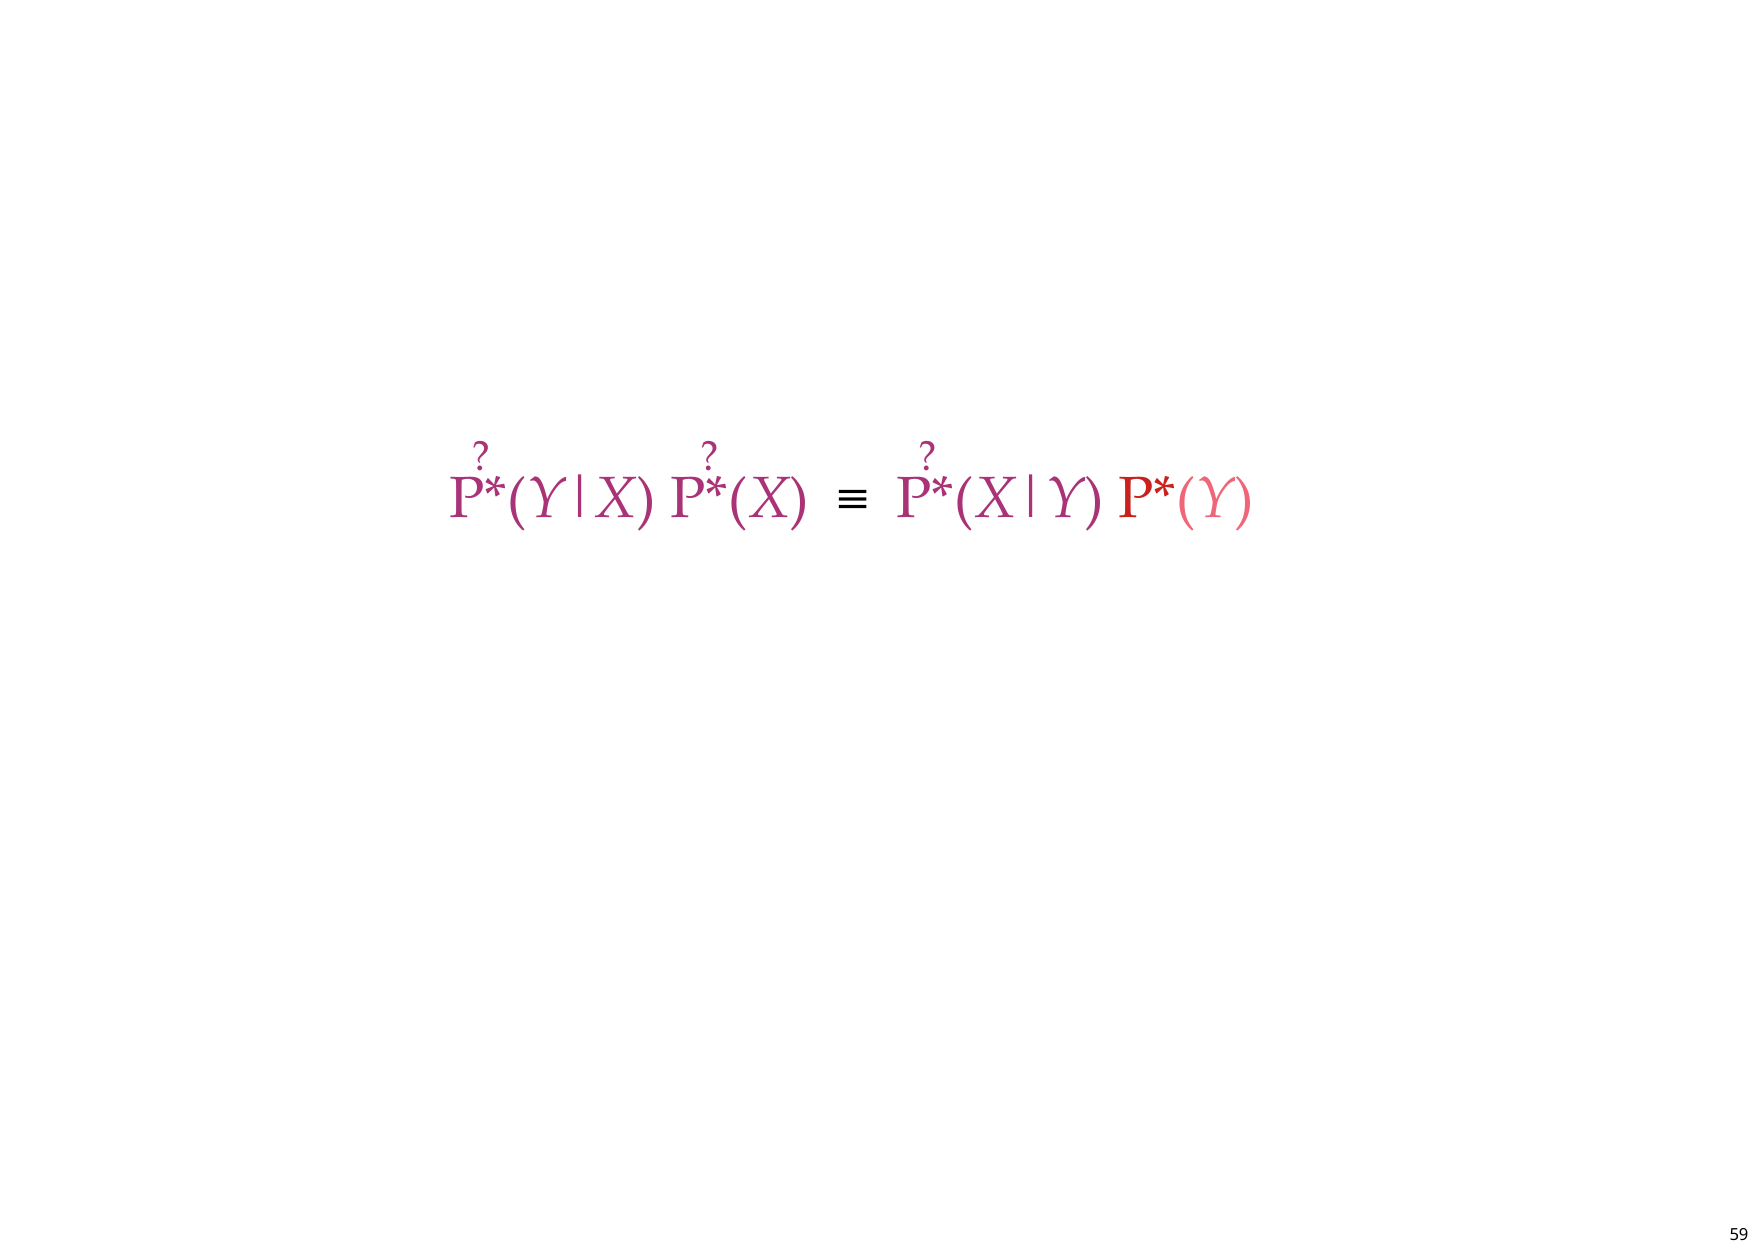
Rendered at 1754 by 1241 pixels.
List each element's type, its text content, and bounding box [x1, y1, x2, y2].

text_box ? ? ? [456, 432, 952, 490]
text_box P*(Y|X) P*(X) ≡ P*(X|Y) P*(Y) [434, 467, 1310, 542]
